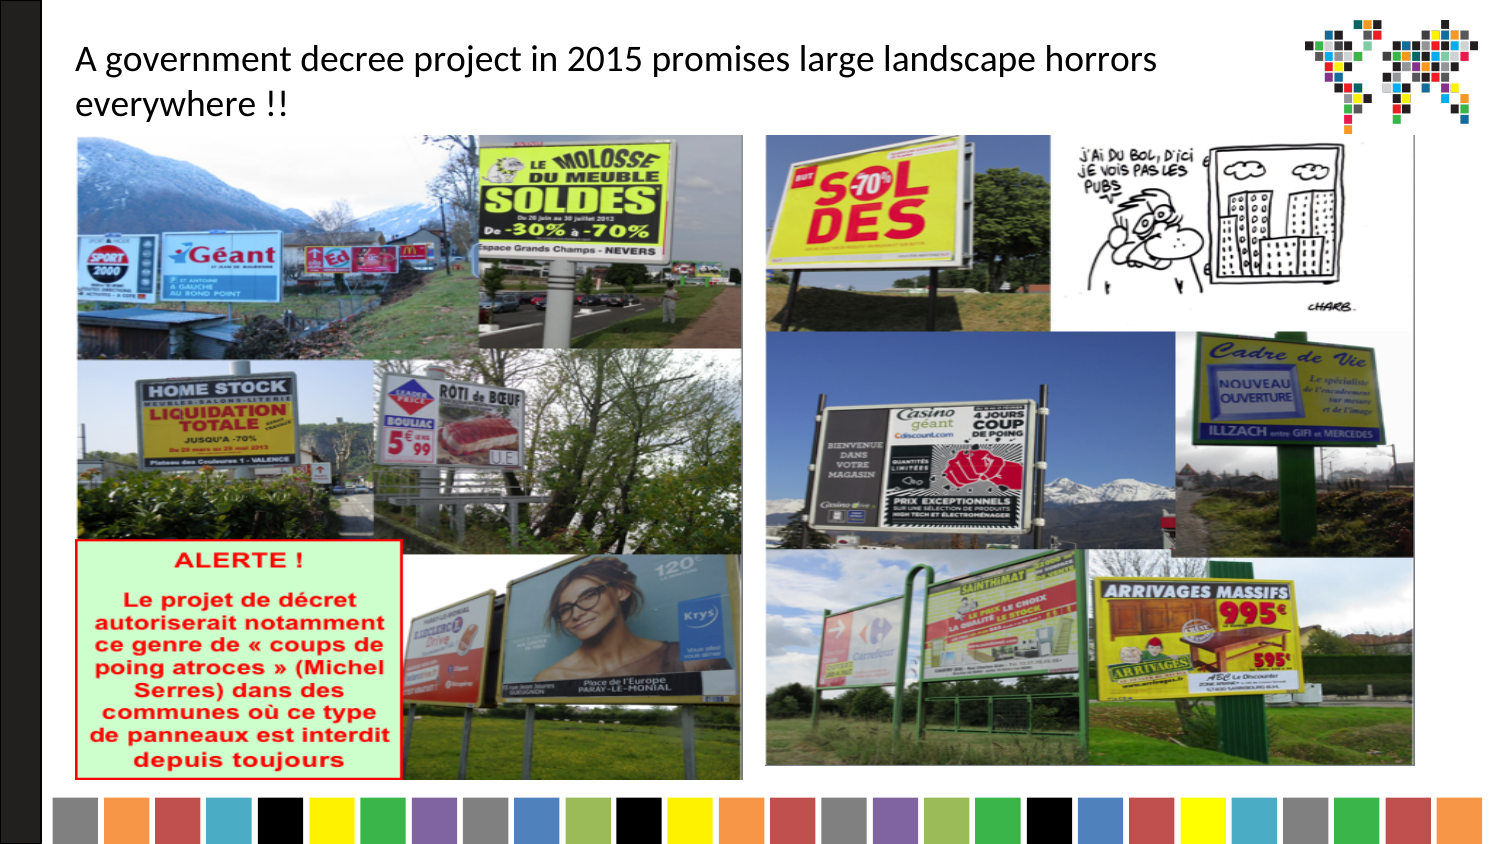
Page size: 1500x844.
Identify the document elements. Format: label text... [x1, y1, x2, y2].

picture [765, 135, 1415, 766]
picture [1305, 20, 1478, 134]
text_box A government decree project in 2015 promises large landscape horrors everywhere !! [75, 8, 1296, 149]
picture [75, 149, 743, 780]
